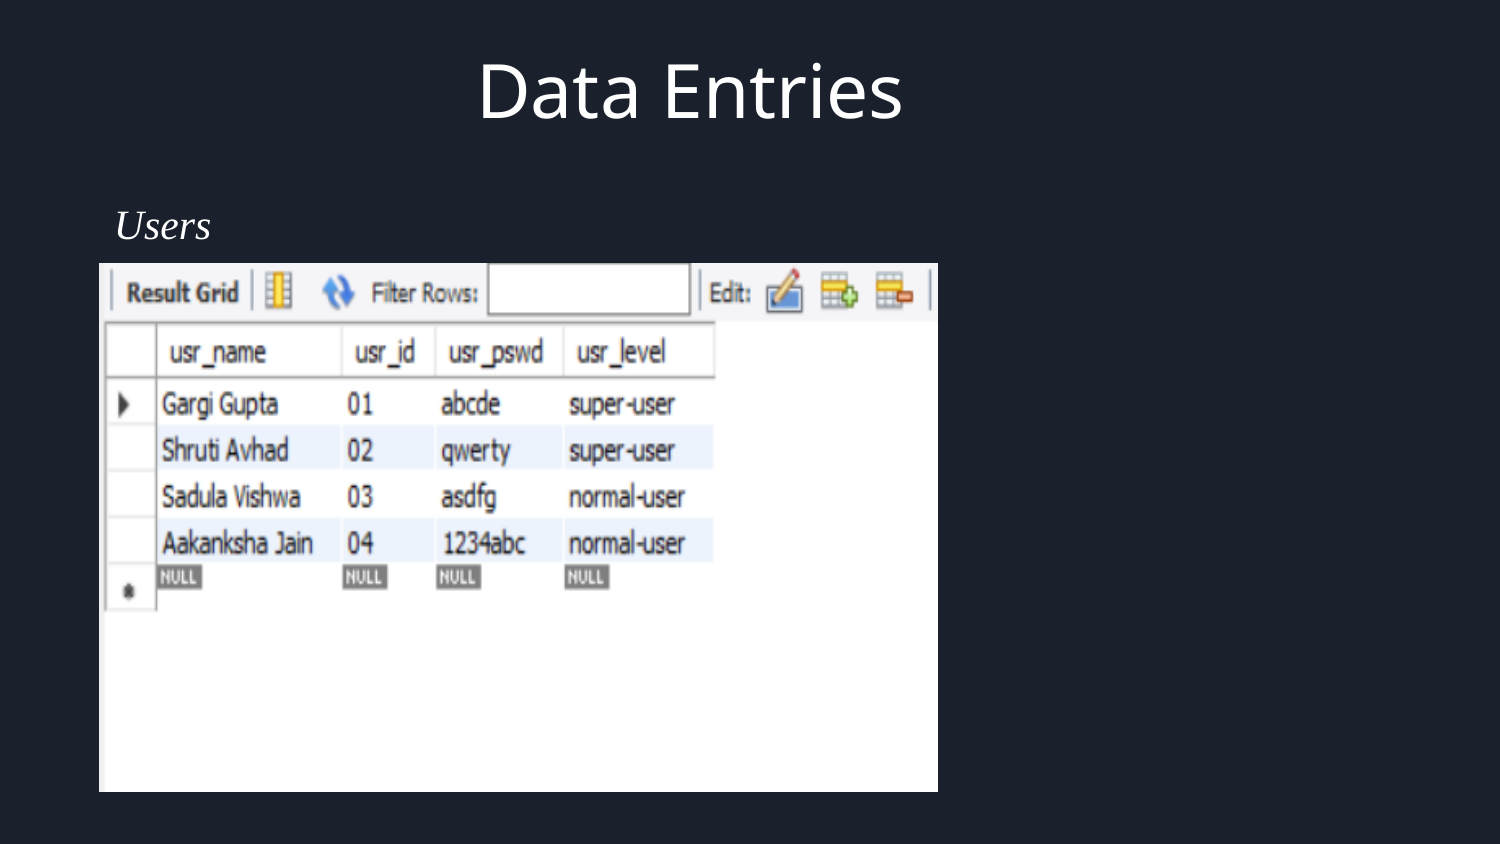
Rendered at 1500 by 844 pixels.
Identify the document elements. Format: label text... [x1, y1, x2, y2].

picture [99, 263, 938, 792]
text_box Users [99, 183, 365, 264]
text_box Data Entries [418, 29, 963, 150]
